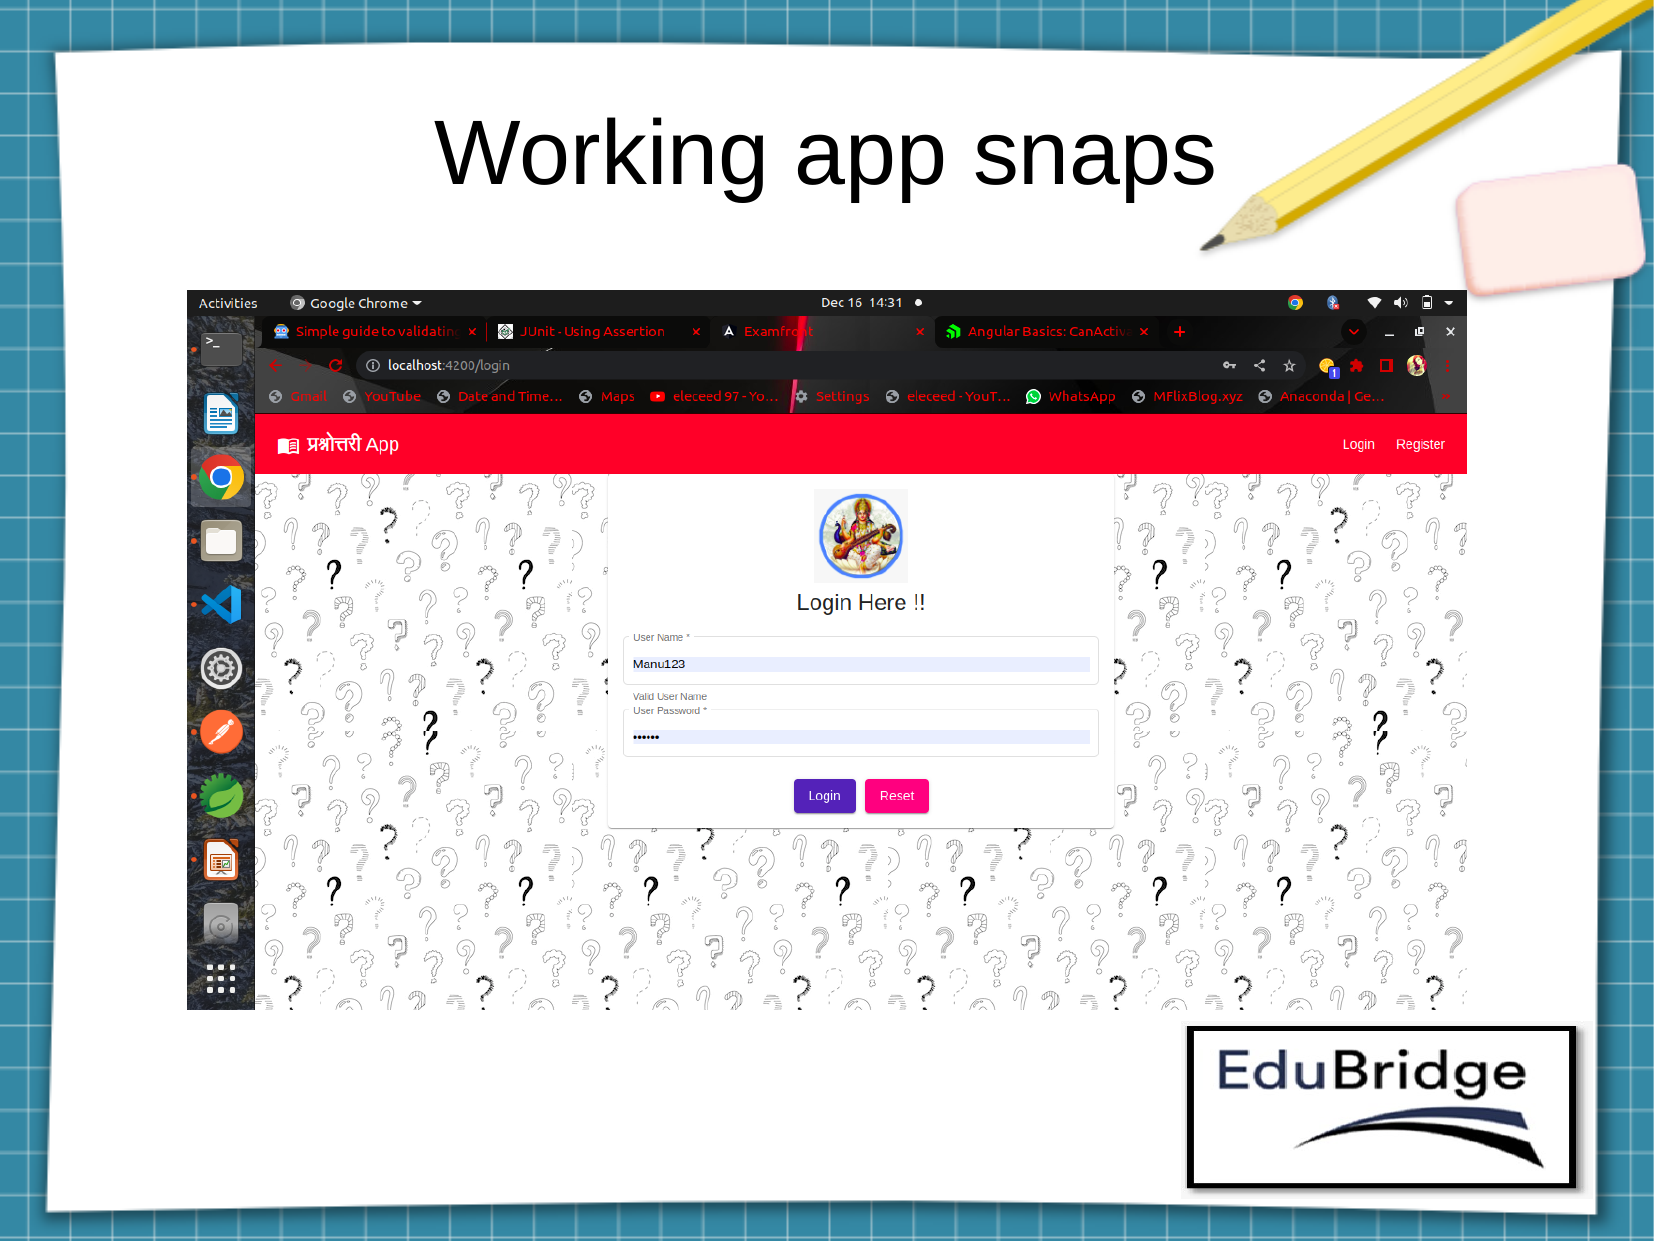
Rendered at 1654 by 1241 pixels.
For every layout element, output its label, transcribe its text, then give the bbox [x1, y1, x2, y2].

picture [0, 0, 1654, 1241]
title Working app snaps [82, 49, 1571, 257]
